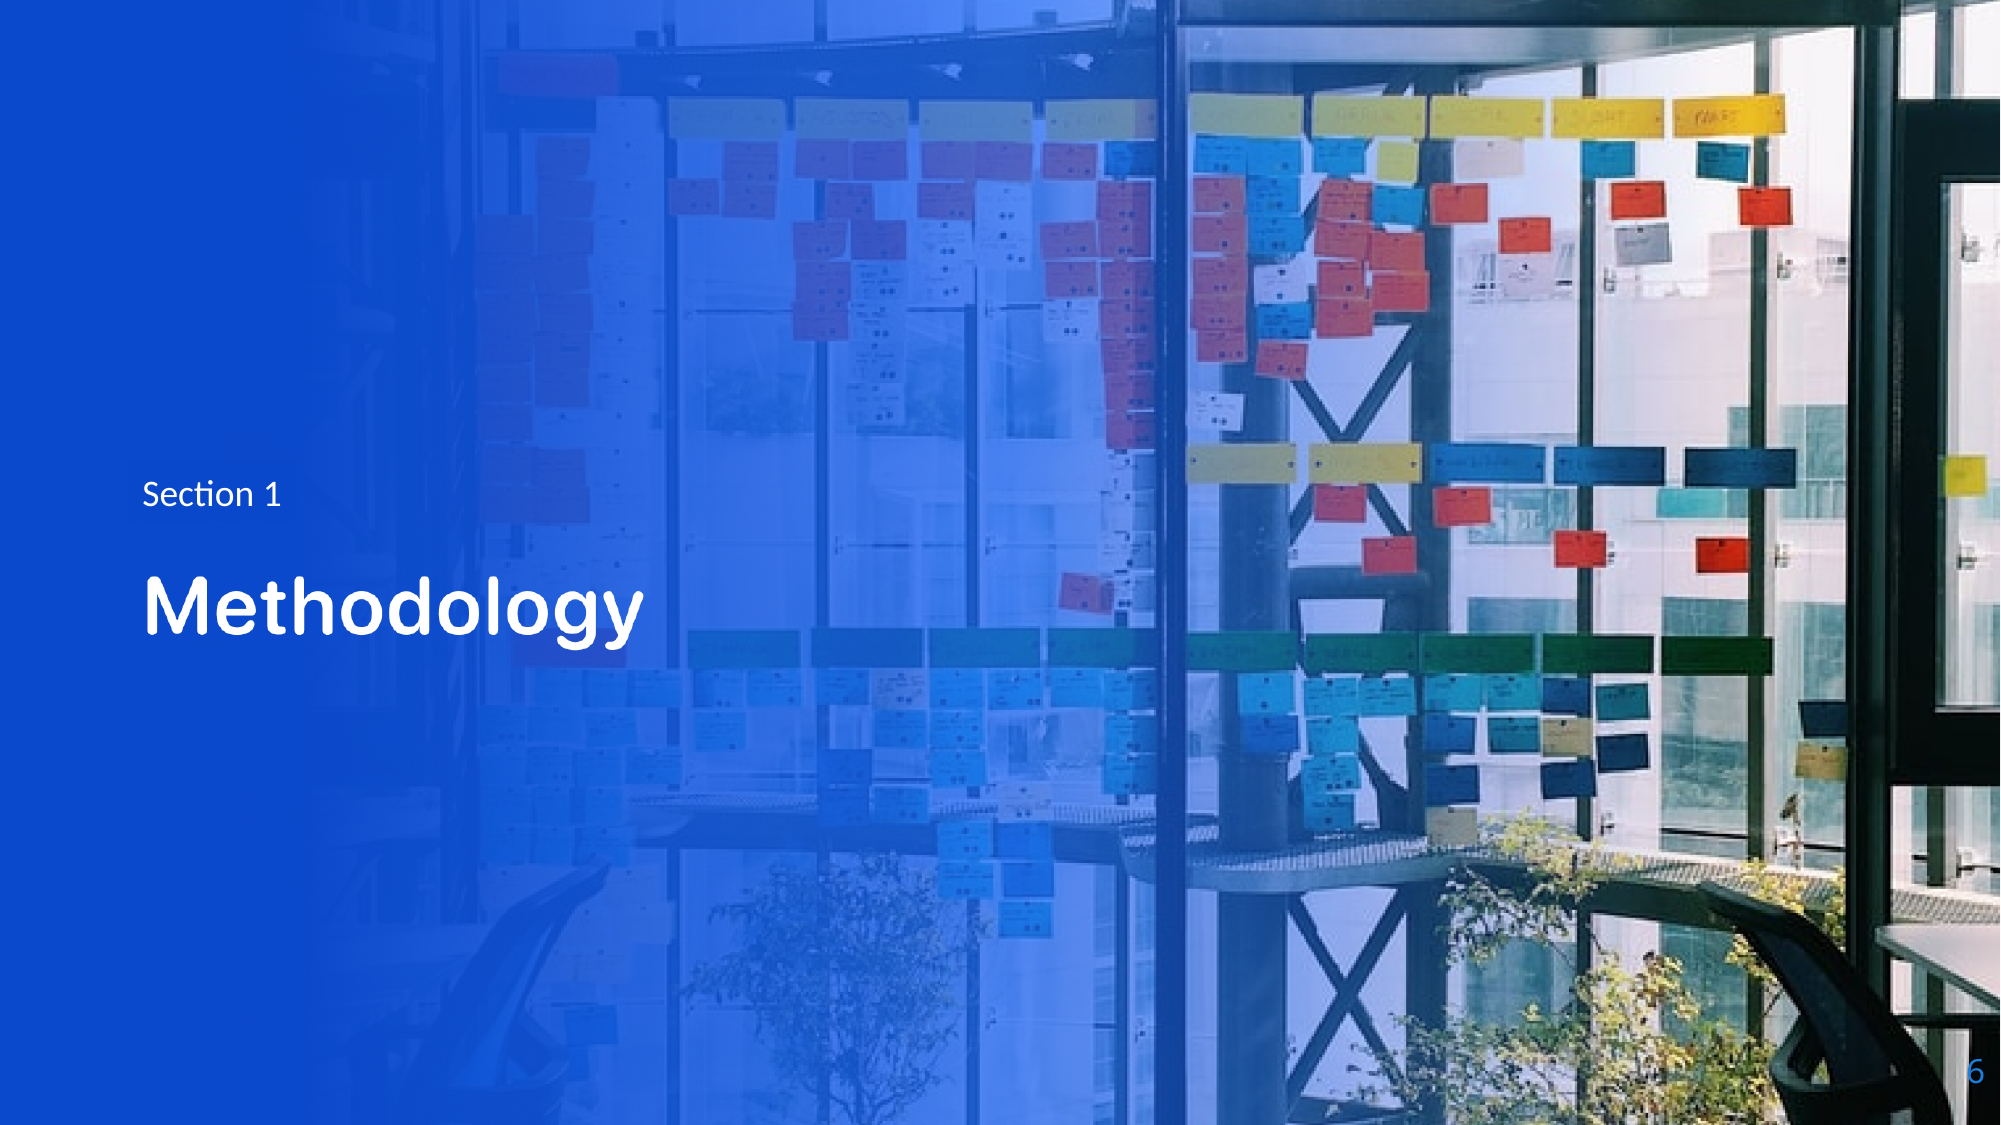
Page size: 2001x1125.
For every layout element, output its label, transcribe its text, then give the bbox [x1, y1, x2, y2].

picture [0, 0, 2001, 1125]
slide_number <número> [1550, 1042, 2000, 1103]
text_box Section 1 [127, 461, 297, 522]
